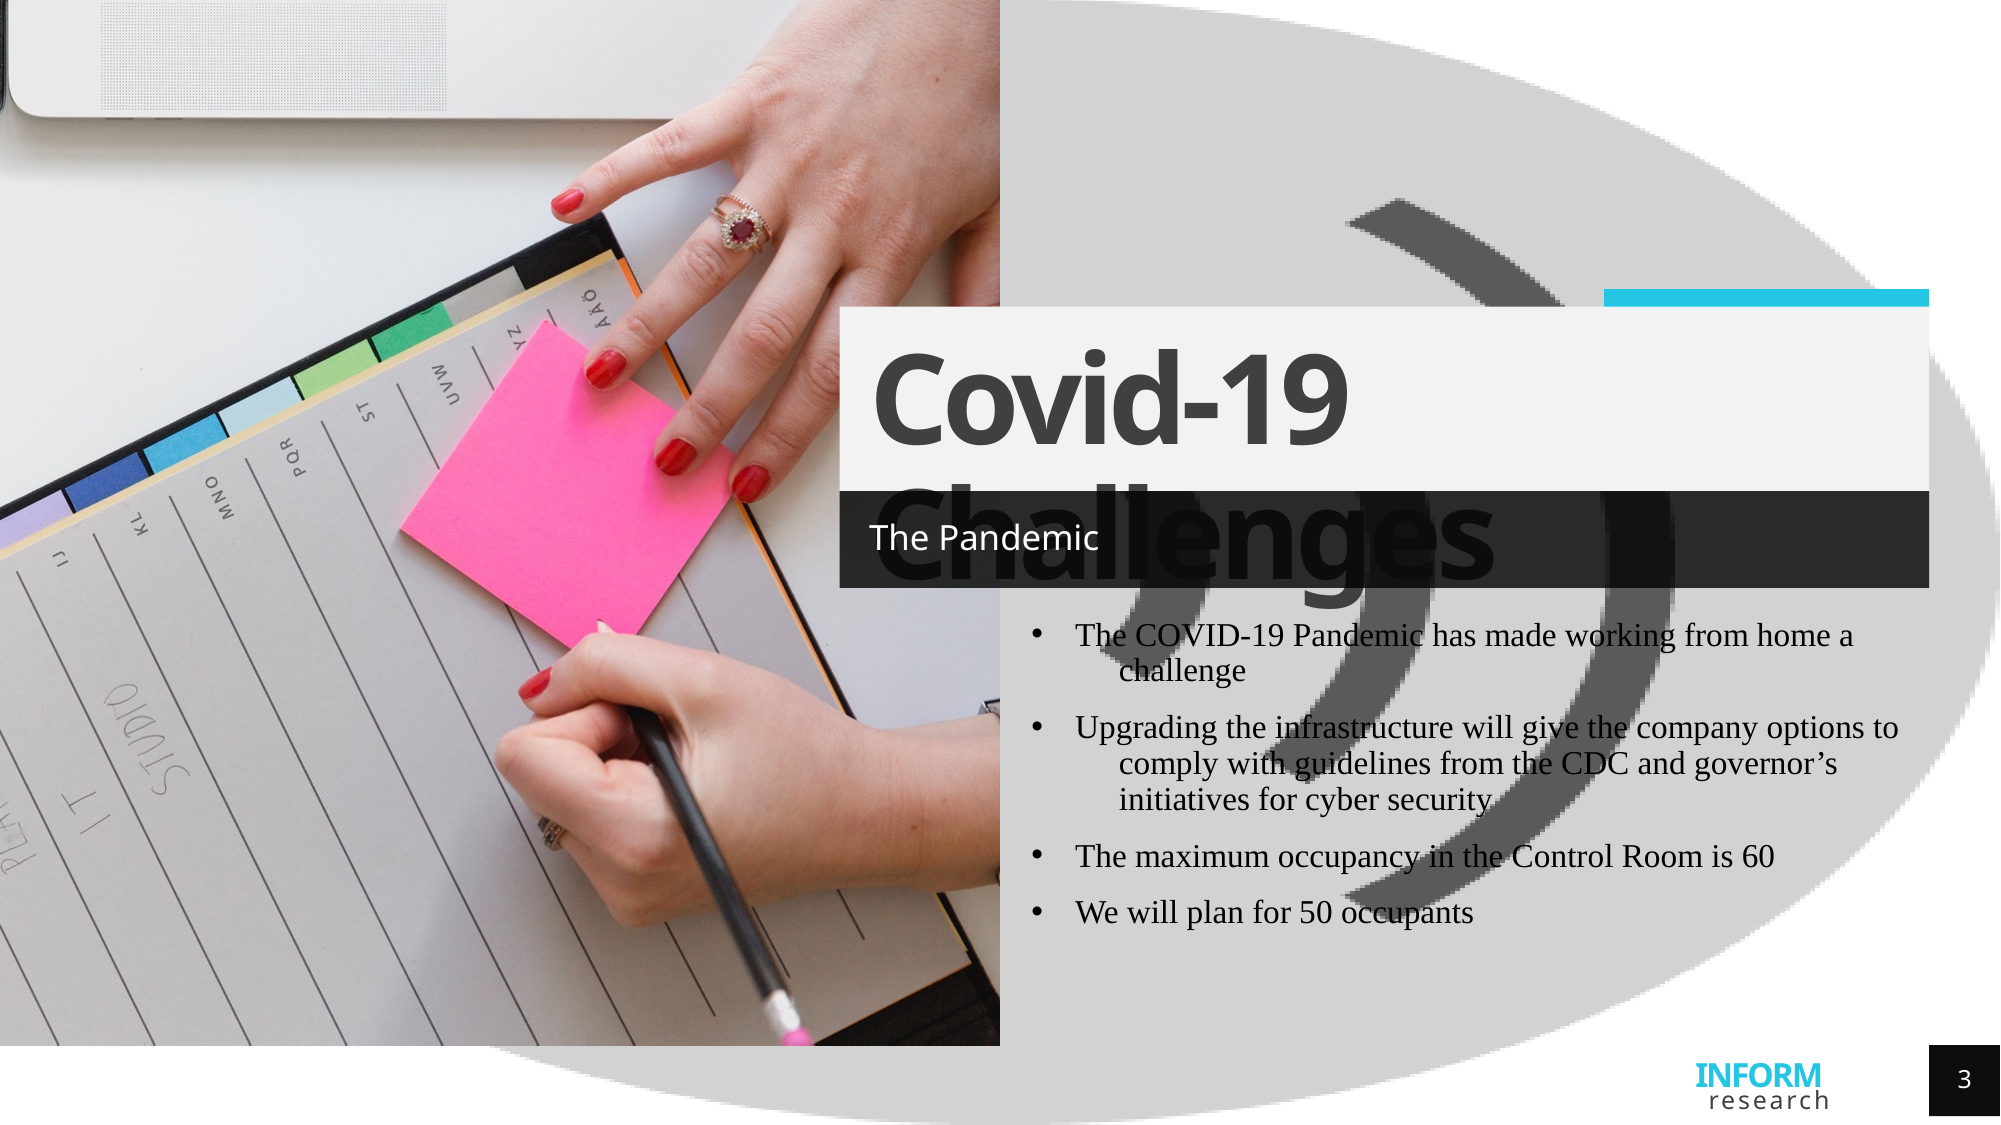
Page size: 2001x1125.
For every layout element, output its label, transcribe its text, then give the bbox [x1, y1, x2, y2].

text_box INFORM research [1680, 1053, 1854, 1117]
slide_number 3 [1929, 1045, 2000, 1117]
title Covid-19 Challenges [839, 306, 1930, 491]
list The COVID-19 Pandemic has made working from home a challenge Upgrading the infrastructure will give the company options to comply with guidelines from the CDC and governor’s initiatives for cyber security The maximum occupancy in the Control Room is 60 We will plan for 50 occupants [1031, 617, 1930, 1016]
picture [0, 0, 1000, 1046]
list The Pandemic [839, 491, 1930, 588]
text_box [1604, 289, 1929, 306]
